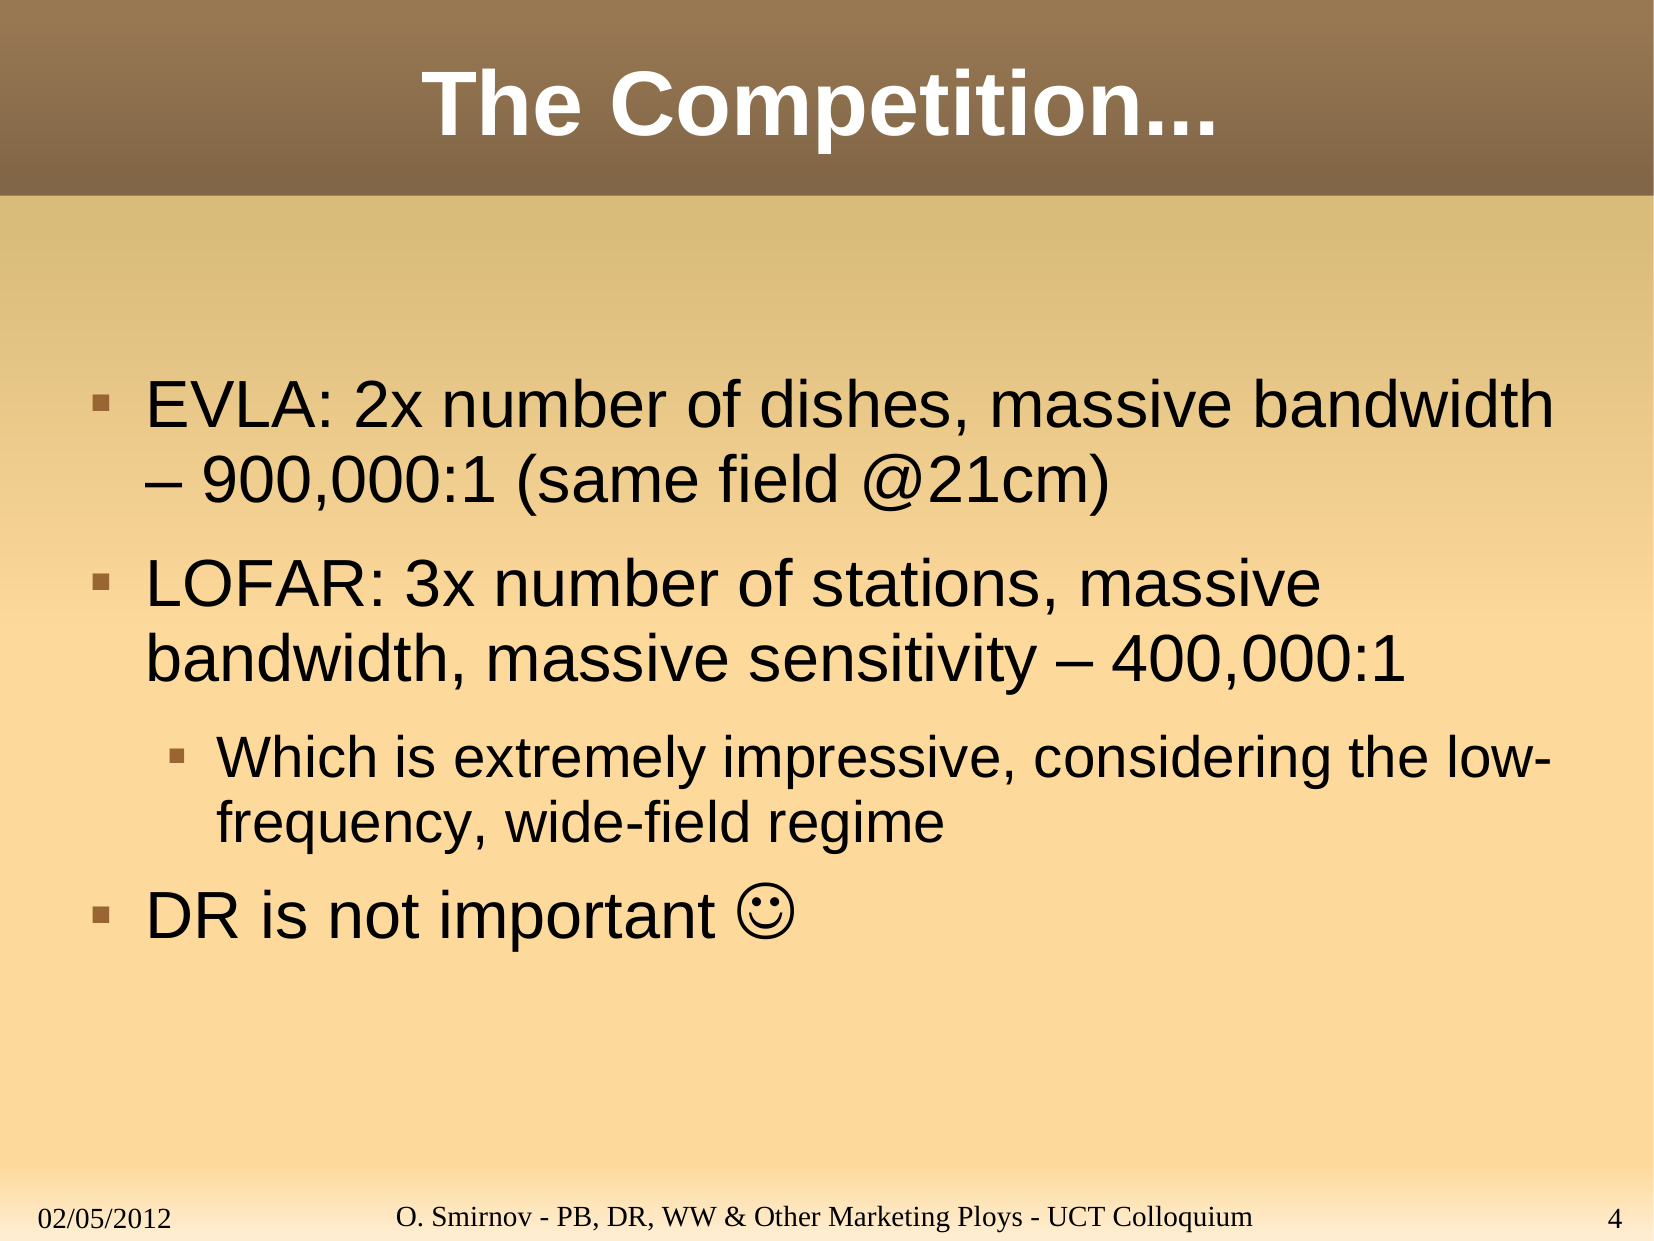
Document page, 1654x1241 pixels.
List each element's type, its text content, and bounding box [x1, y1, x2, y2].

list EVLA: 2x number of dishes, massive bandwidth – 900,000:1 (same field @21cm) LOFAR: 3x number of stations, massive bandwidth, massive sensitivity – 400,000:1 Which is extremely impressive, considering the low-frequency, wide-field regime DR is not important  [75, 262, 1613, 1163]
picture [0, 0, 1654, 1241]
title The Competition... [76, 7, 1565, 200]
